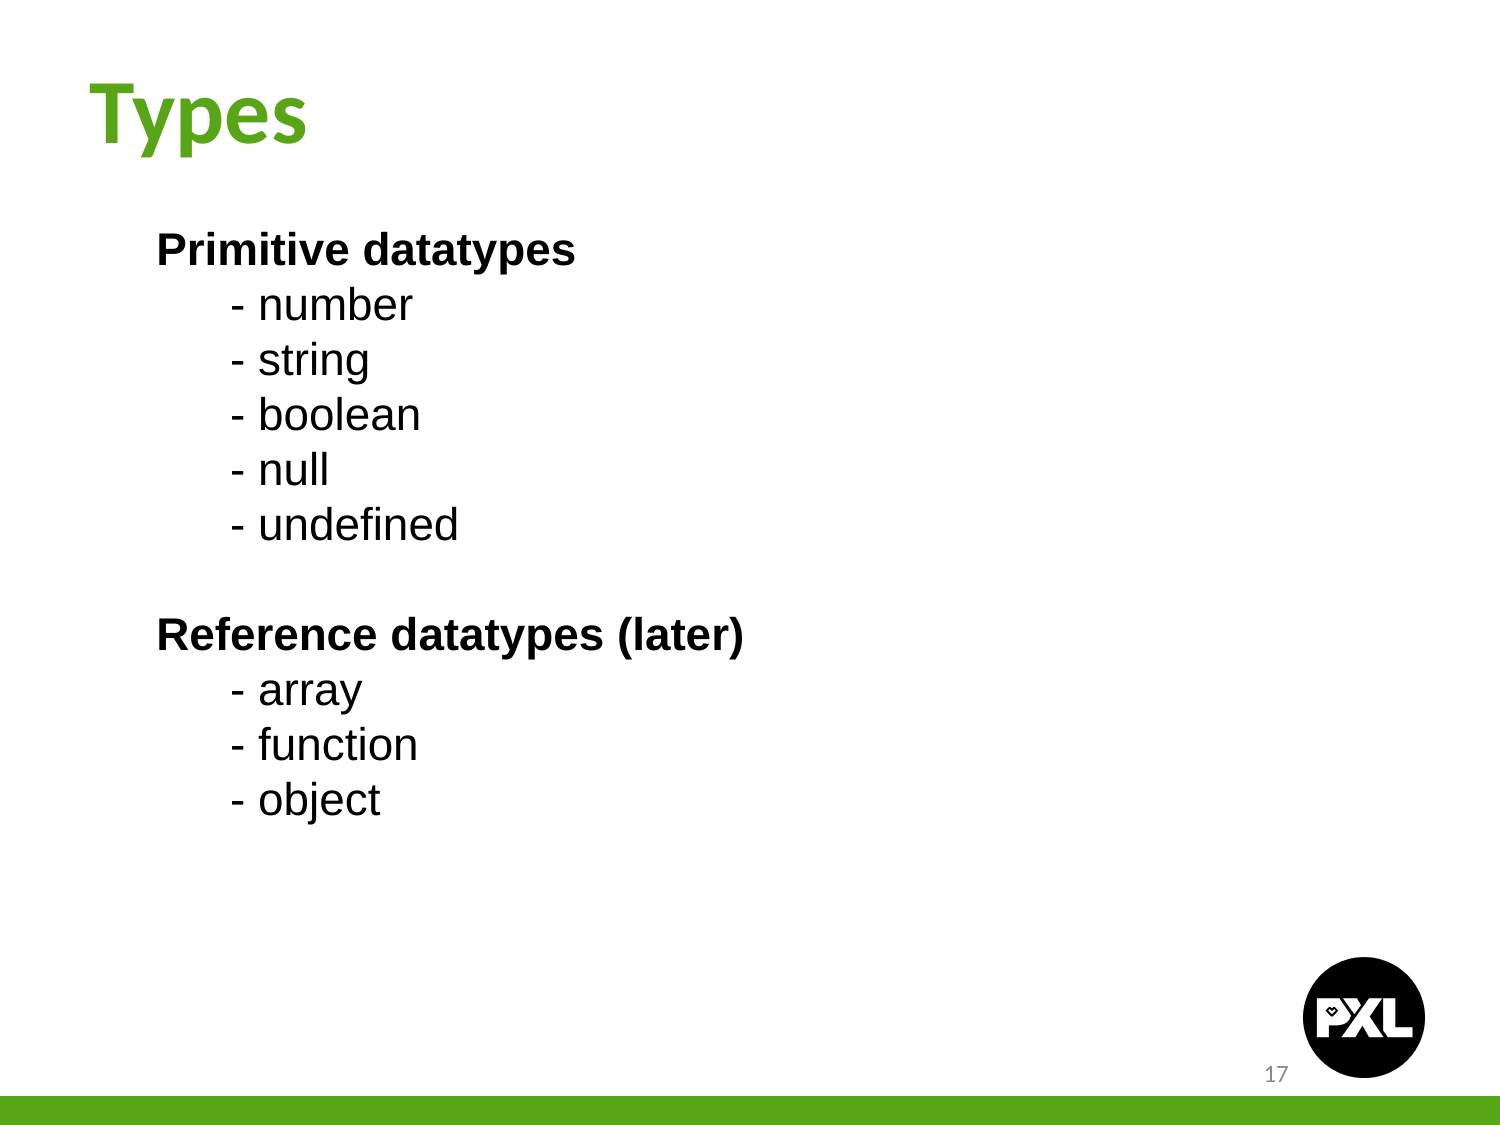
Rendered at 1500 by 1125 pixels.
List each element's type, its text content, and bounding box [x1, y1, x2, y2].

text_box Primitive datatypes - number - string - boolean - null - undefined Reference datatypes (later) - array - function - object [141, 212, 1016, 792]
text_box <number> [1074, 1042, 1304, 1103]
text_box Types [75, 45, 1425, 233]
picture [1303, 957, 1425, 1078]
